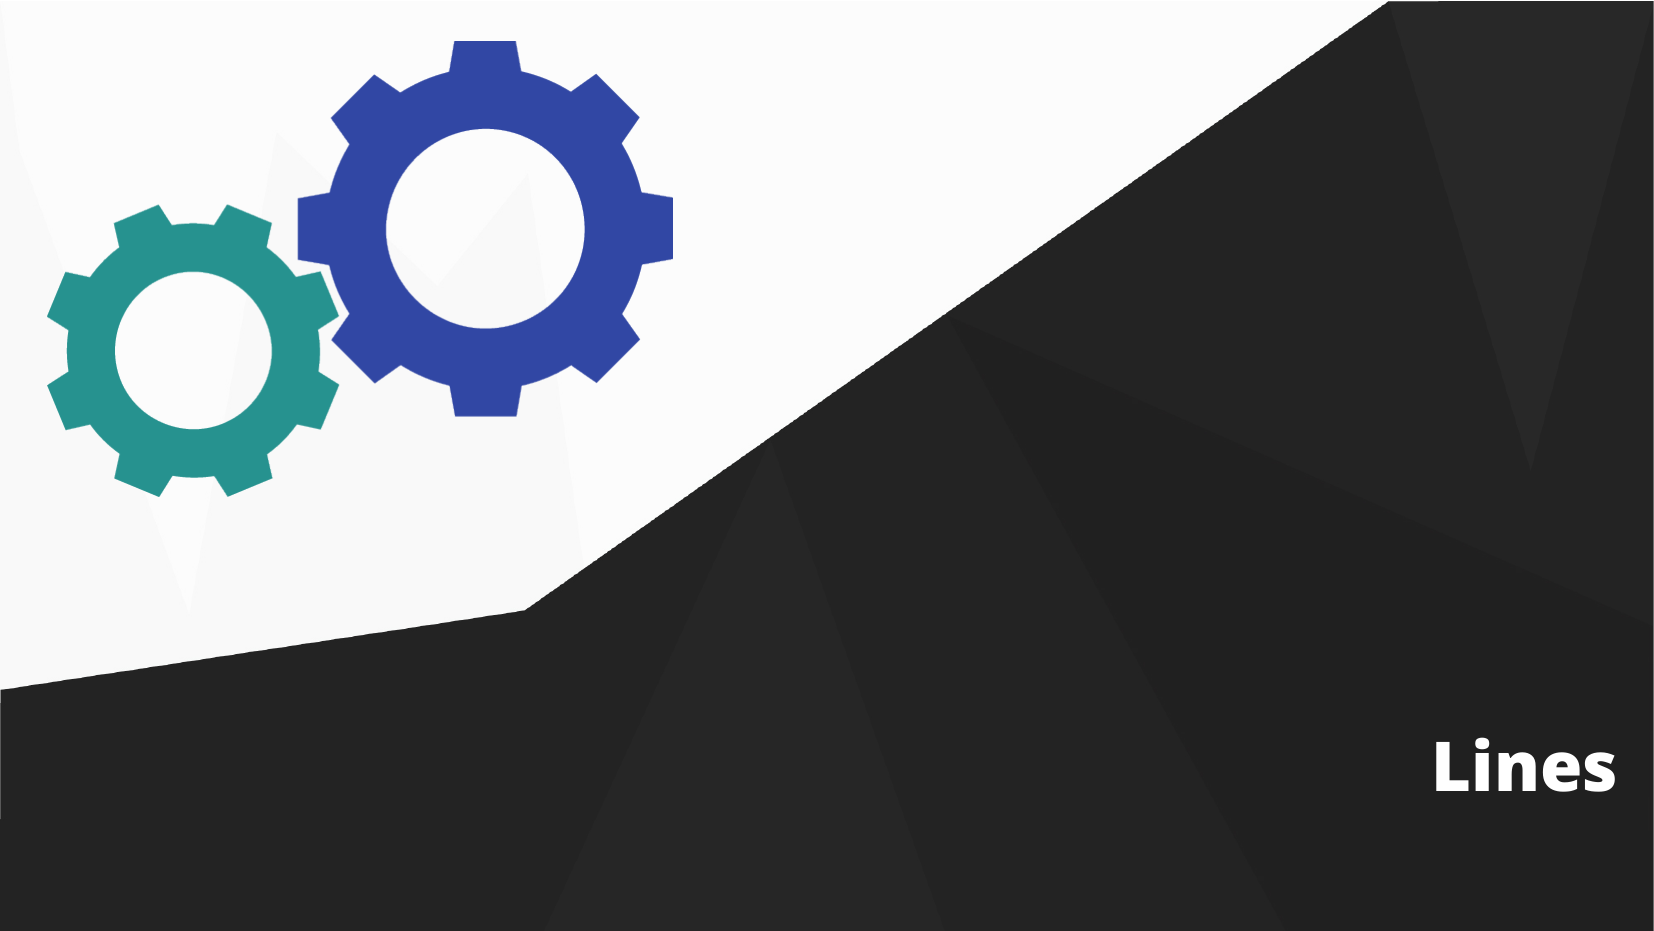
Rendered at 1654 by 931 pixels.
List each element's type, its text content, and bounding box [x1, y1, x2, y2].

title Lines [13, 685, 1619, 846]
picture [0, 1, 1654, 931]
